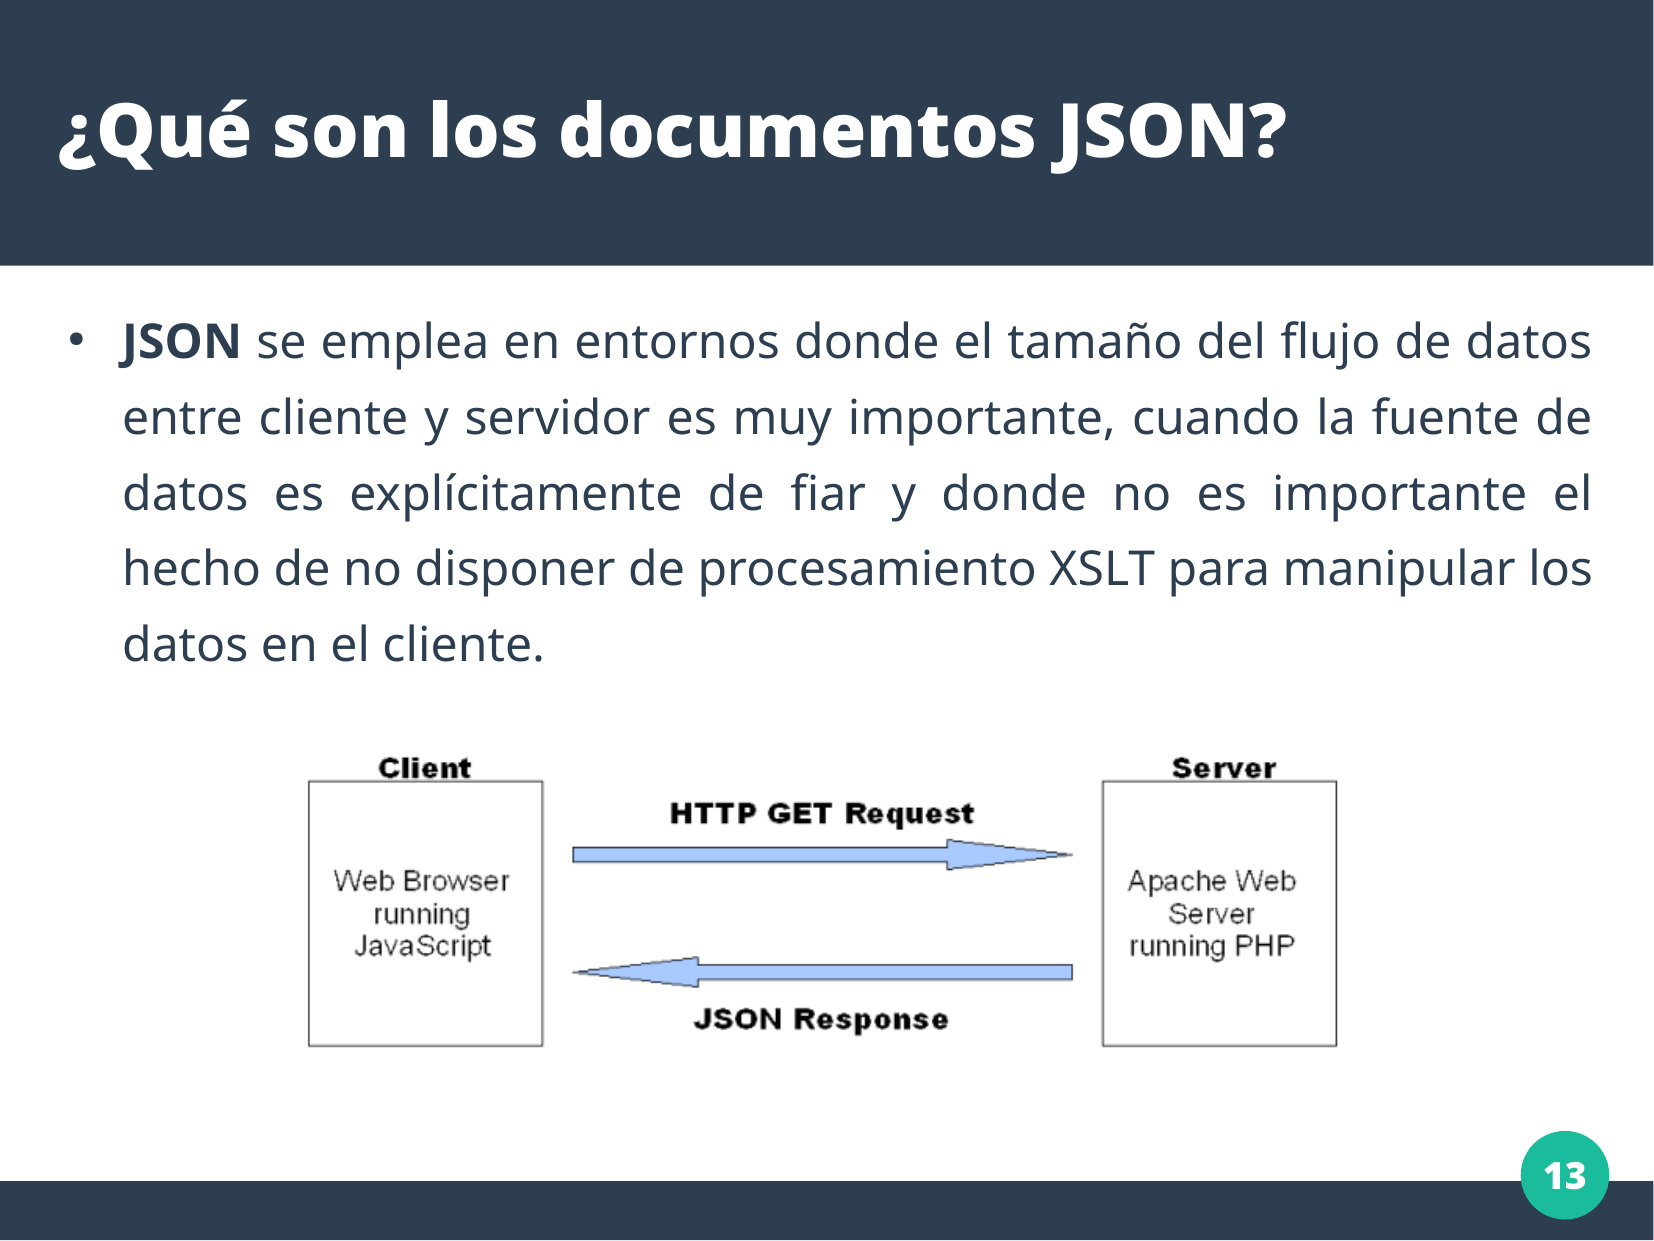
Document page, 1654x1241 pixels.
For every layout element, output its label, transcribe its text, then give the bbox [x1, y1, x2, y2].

title ¿Qué son los documentos JSON? [59, 49, 1595, 207]
list JSON se emplea en entornos donde el tamaño del flujo de datos entre cliente y servidor es muy importante, cuando la fuente de datos es explícitamente de fiar y donde no es importante el hecho de no disponer de procesamiento XSLT para manipular los datos en el cliente. [59, 297, 1595, 682]
picture [212, 708, 1430, 1099]
